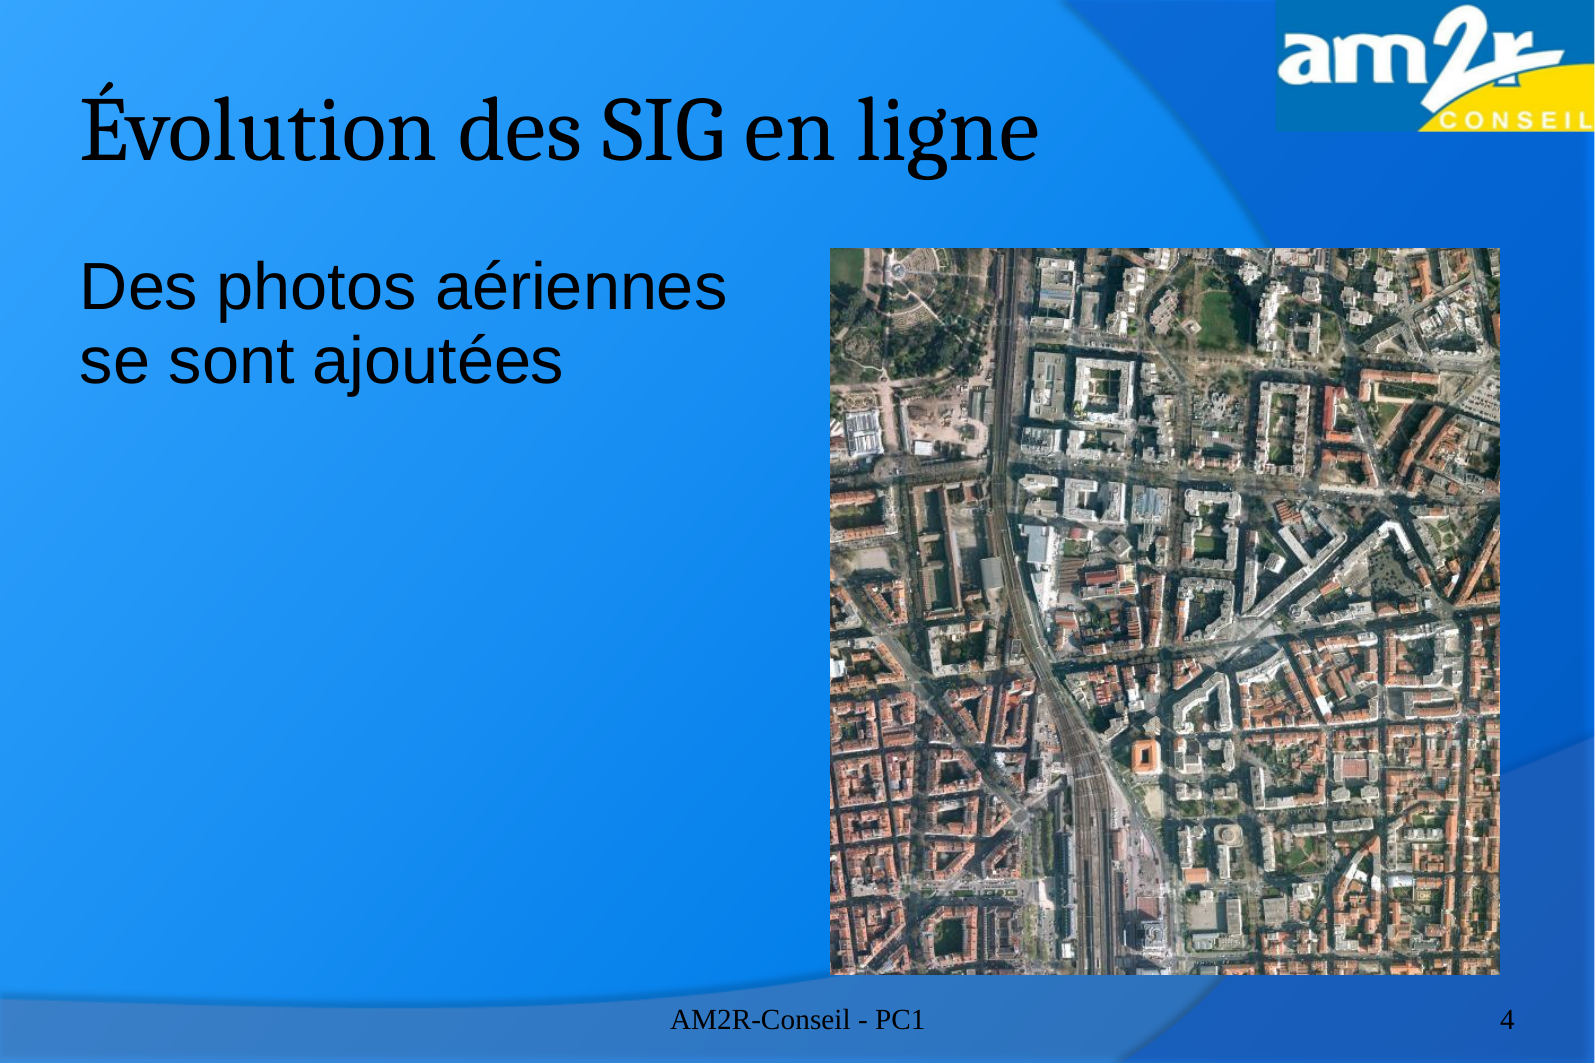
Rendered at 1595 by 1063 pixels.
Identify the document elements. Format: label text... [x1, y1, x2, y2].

picture [0, 0, 1595, 1063]
title Évolution des SIG en ligne [79, 42, 1152, 220]
list Des photos aériennes se sont ajoutées [79, 248, 780, 975]
